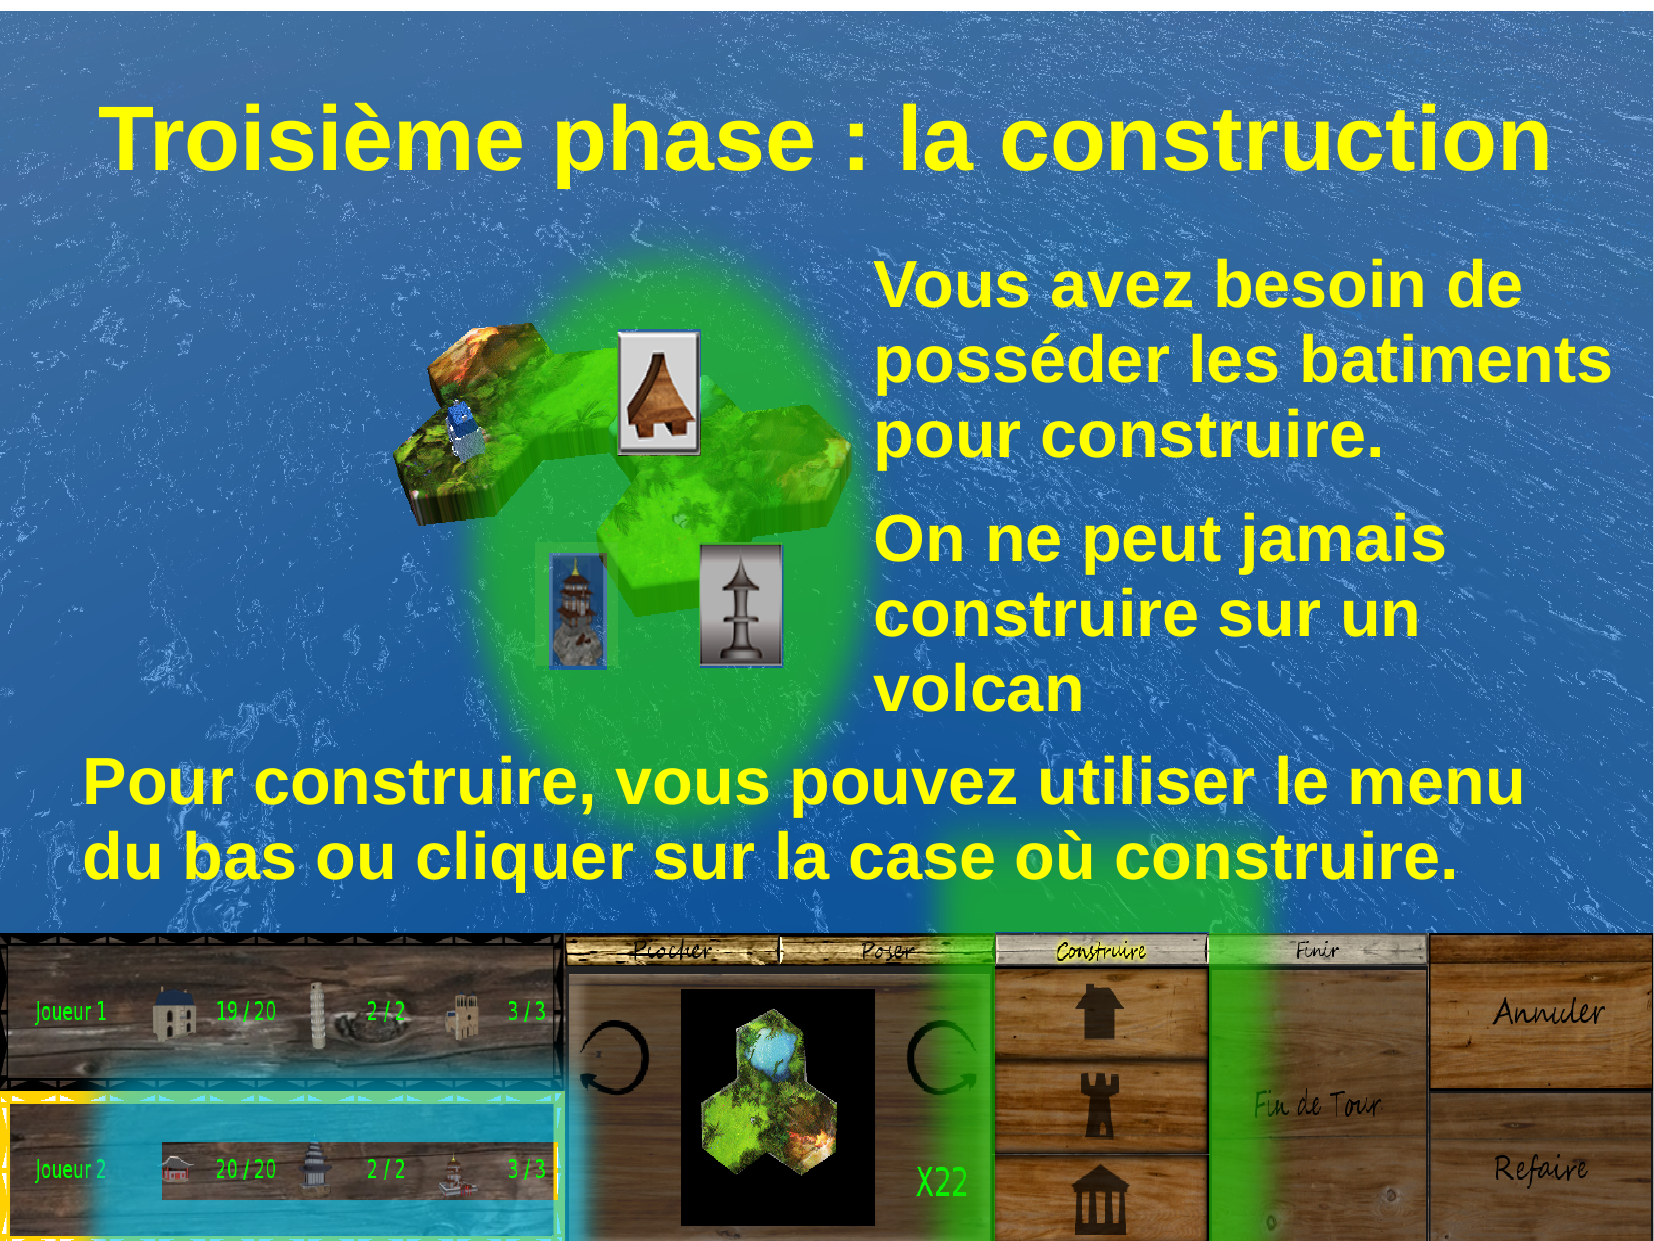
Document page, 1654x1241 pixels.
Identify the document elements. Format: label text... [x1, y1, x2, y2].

list Pour construire, vous pouvez utiliser le menu du bas ou cliquer sur la case où construire. [11, 744, 1571, 993]
picture [0, 11, 1654, 1241]
title Troisième phase : la construction [82, 35, 1571, 243]
list Vous avez besoin de posséder les batiments pour construire. On ne peut jamais construire sur un volcan [803, 142, 1630, 863]
